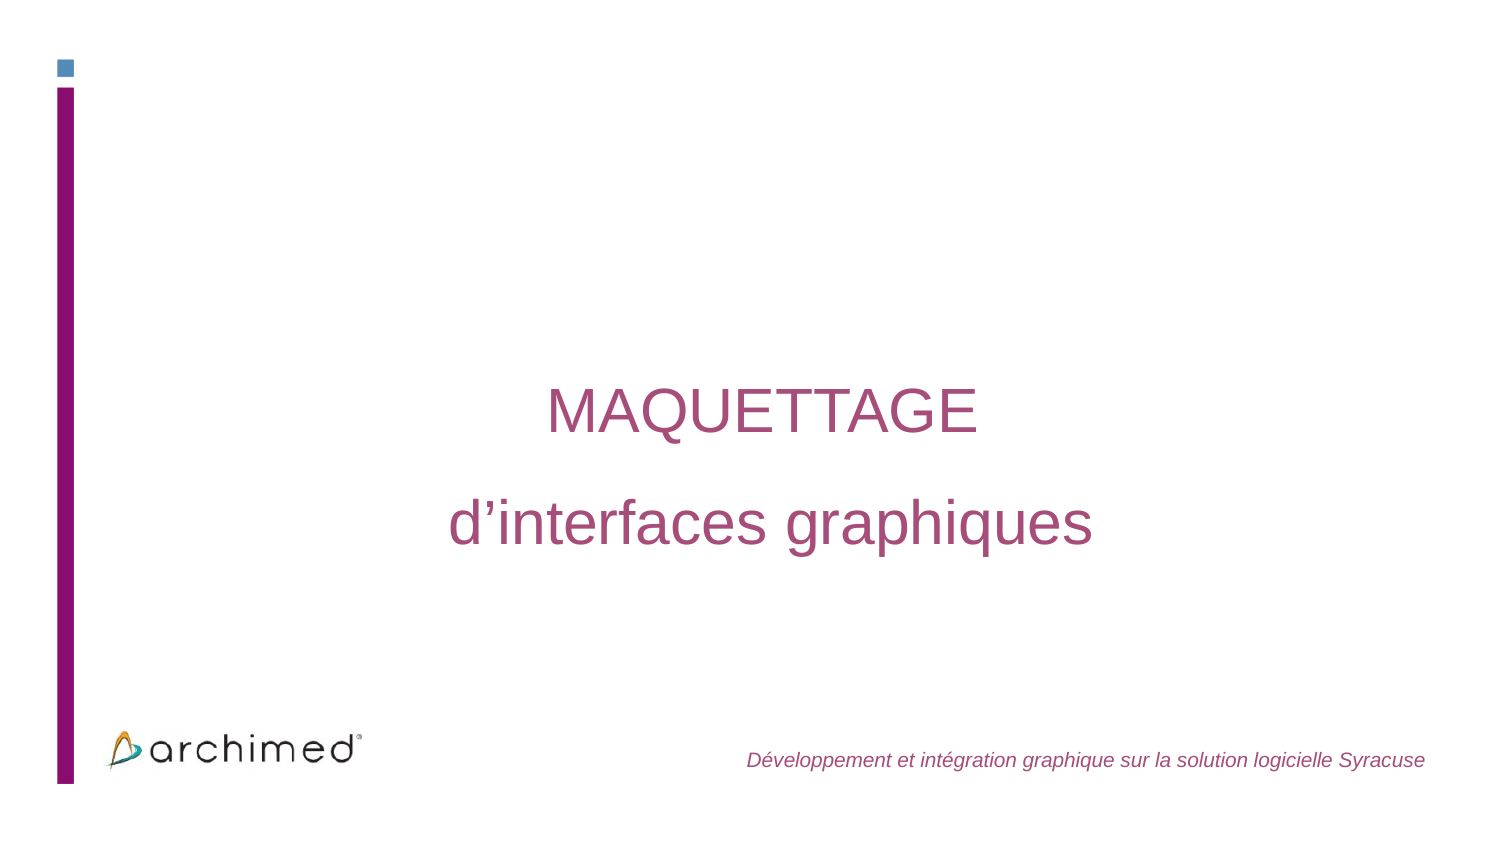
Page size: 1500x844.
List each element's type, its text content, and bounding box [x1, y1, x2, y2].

text_box MAQUETTAGE d’interfaces graphiques [103, 317, 1441, 527]
picture [103, 731, 362, 780]
title Développement et intégration graphique sur la solution logicielle Syracuse [81, 743, 1441, 787]
picture [57, 59, 74, 785]
